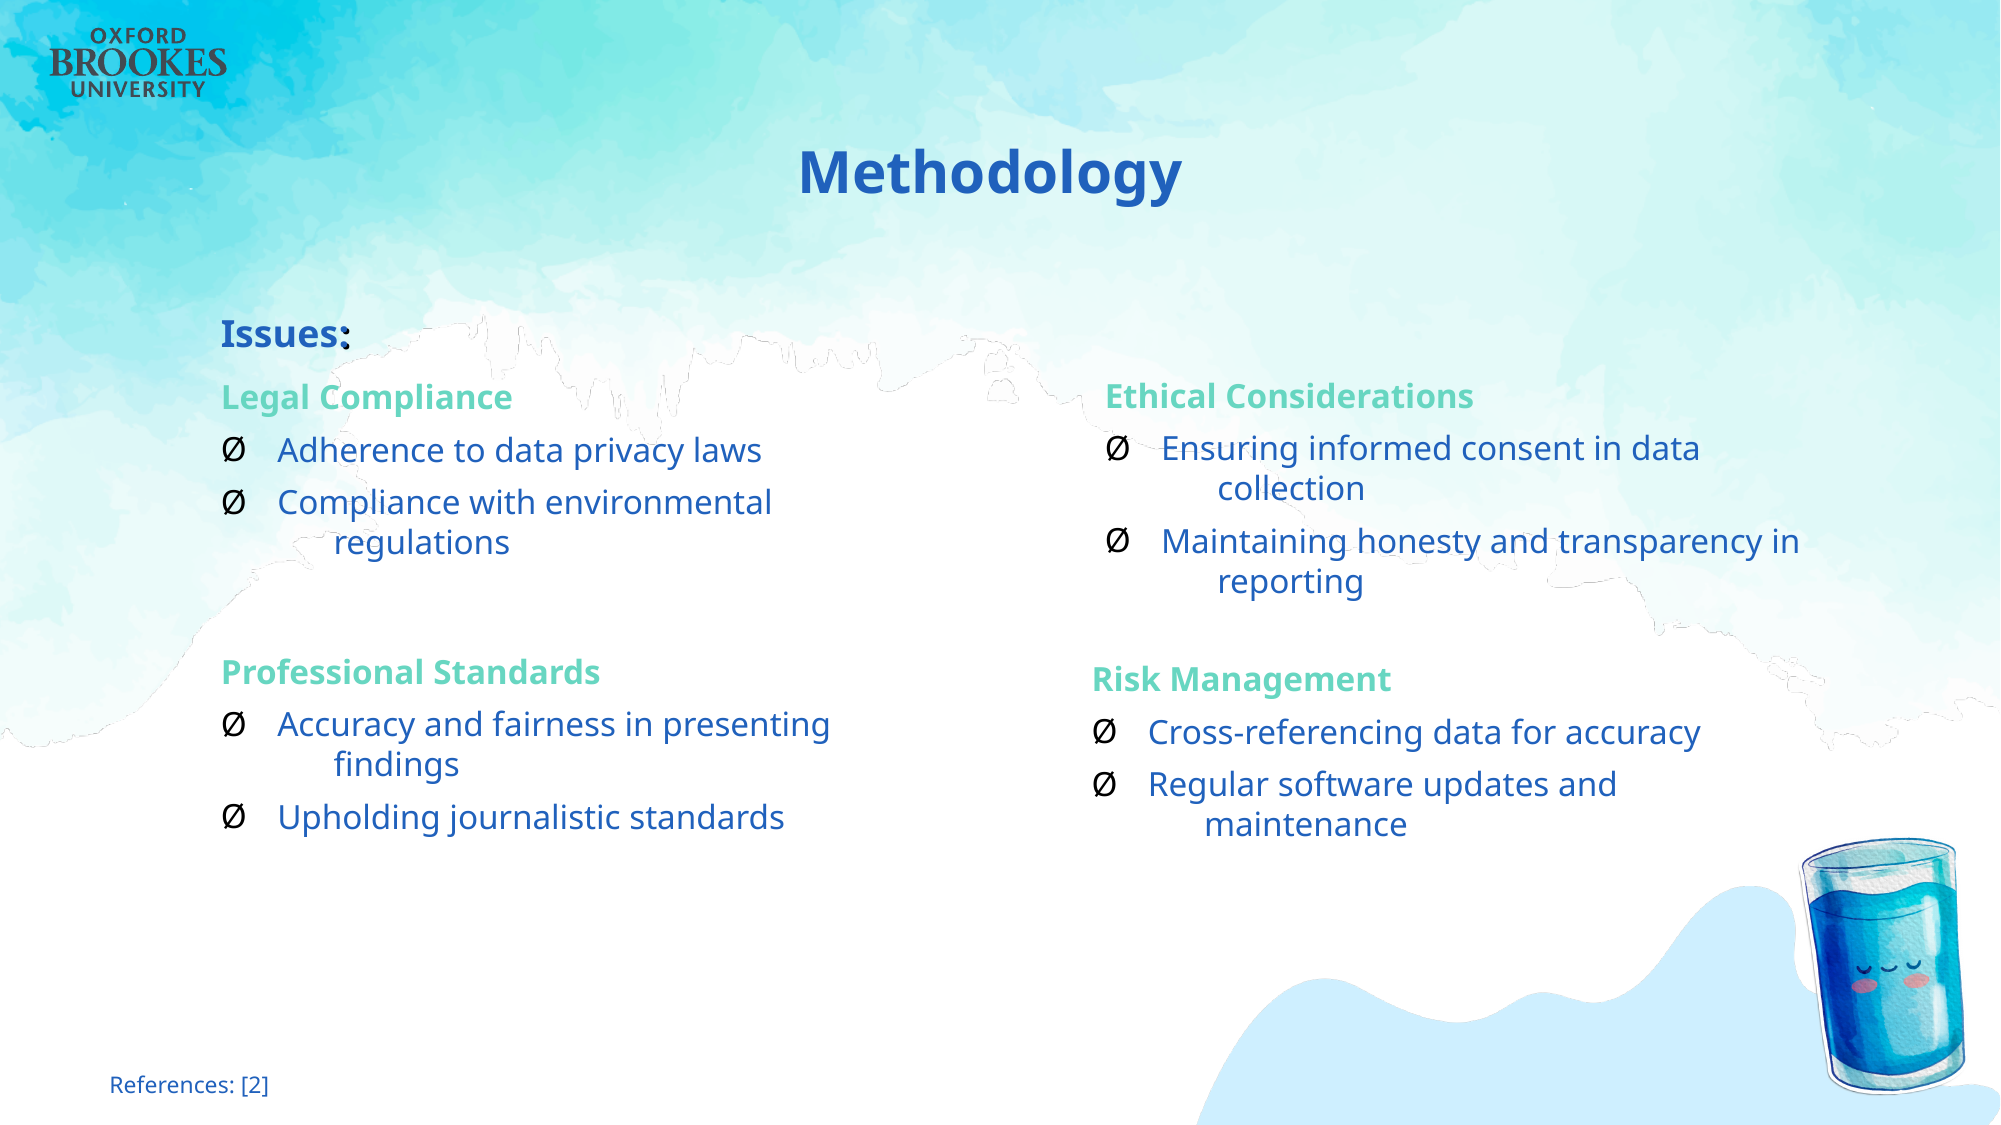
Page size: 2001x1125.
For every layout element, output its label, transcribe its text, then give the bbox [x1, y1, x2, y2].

text_box Legal Compliance Adherence to data privacy laws Compliance with environmental regulations [205, 369, 886, 572]
picture [49, 26, 228, 98]
text_box Methodology [599, 127, 1381, 214]
text_box Professional Standards Accuracy and fairness in presenting findings Upholding journalistic standards [205, 643, 924, 846]
text_box Issues: [205, 302, 419, 364]
text_box Ethical Considerations Ensuring informed consent in data collection Maintaining honesty and transparency in reporting [1089, 367, 1870, 610]
picture [1162, 828, 2000, 1125]
text_box References: [2] [94, 1062, 352, 1106]
text_box Risk Management Cross-referencing data for accuracy Regular software updates and maintenance [1076, 651, 1795, 854]
